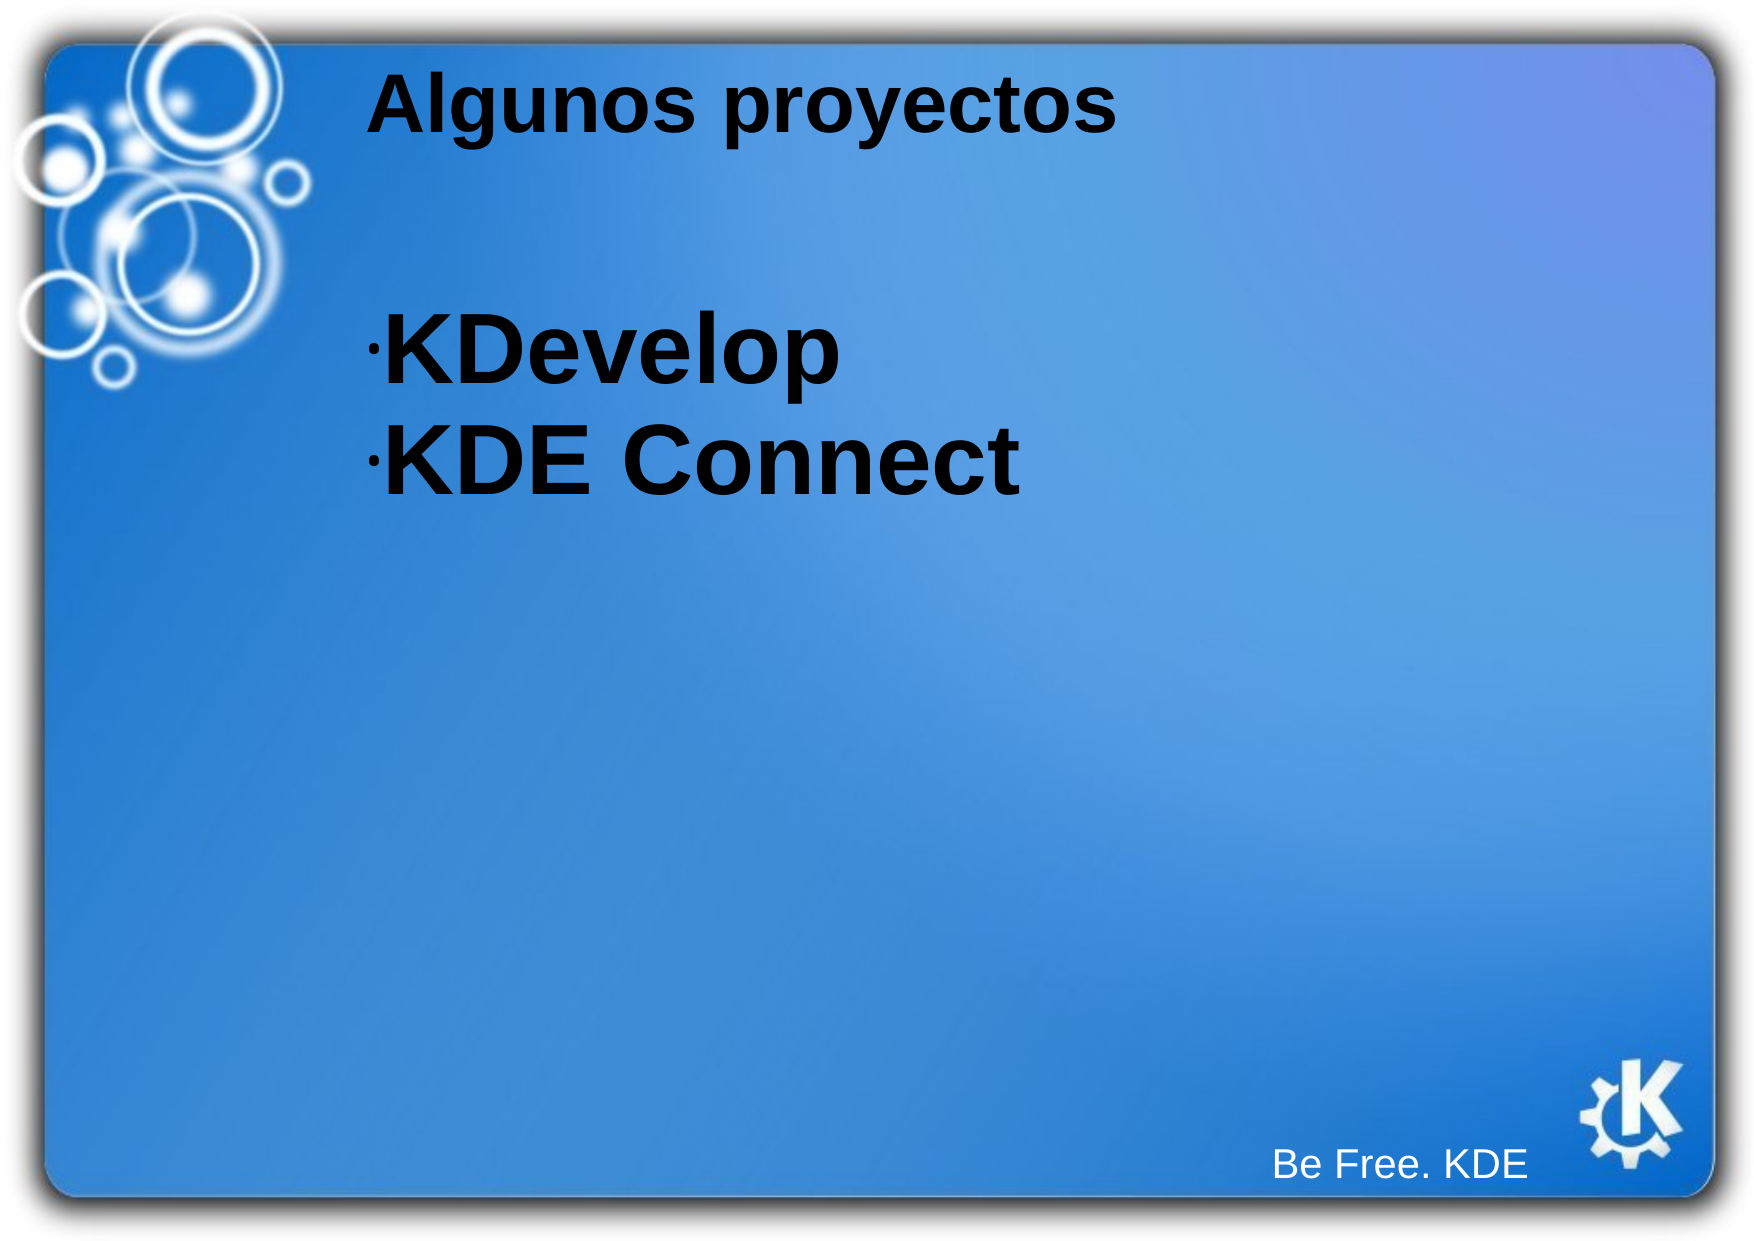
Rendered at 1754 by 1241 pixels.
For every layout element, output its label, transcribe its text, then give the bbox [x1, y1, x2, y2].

list KDevelop KDE Connect [350, 285, 1649, 1079]
picture [0, 0, 1754, 1241]
title Algunos proyectos [350, 49, 1649, 174]
